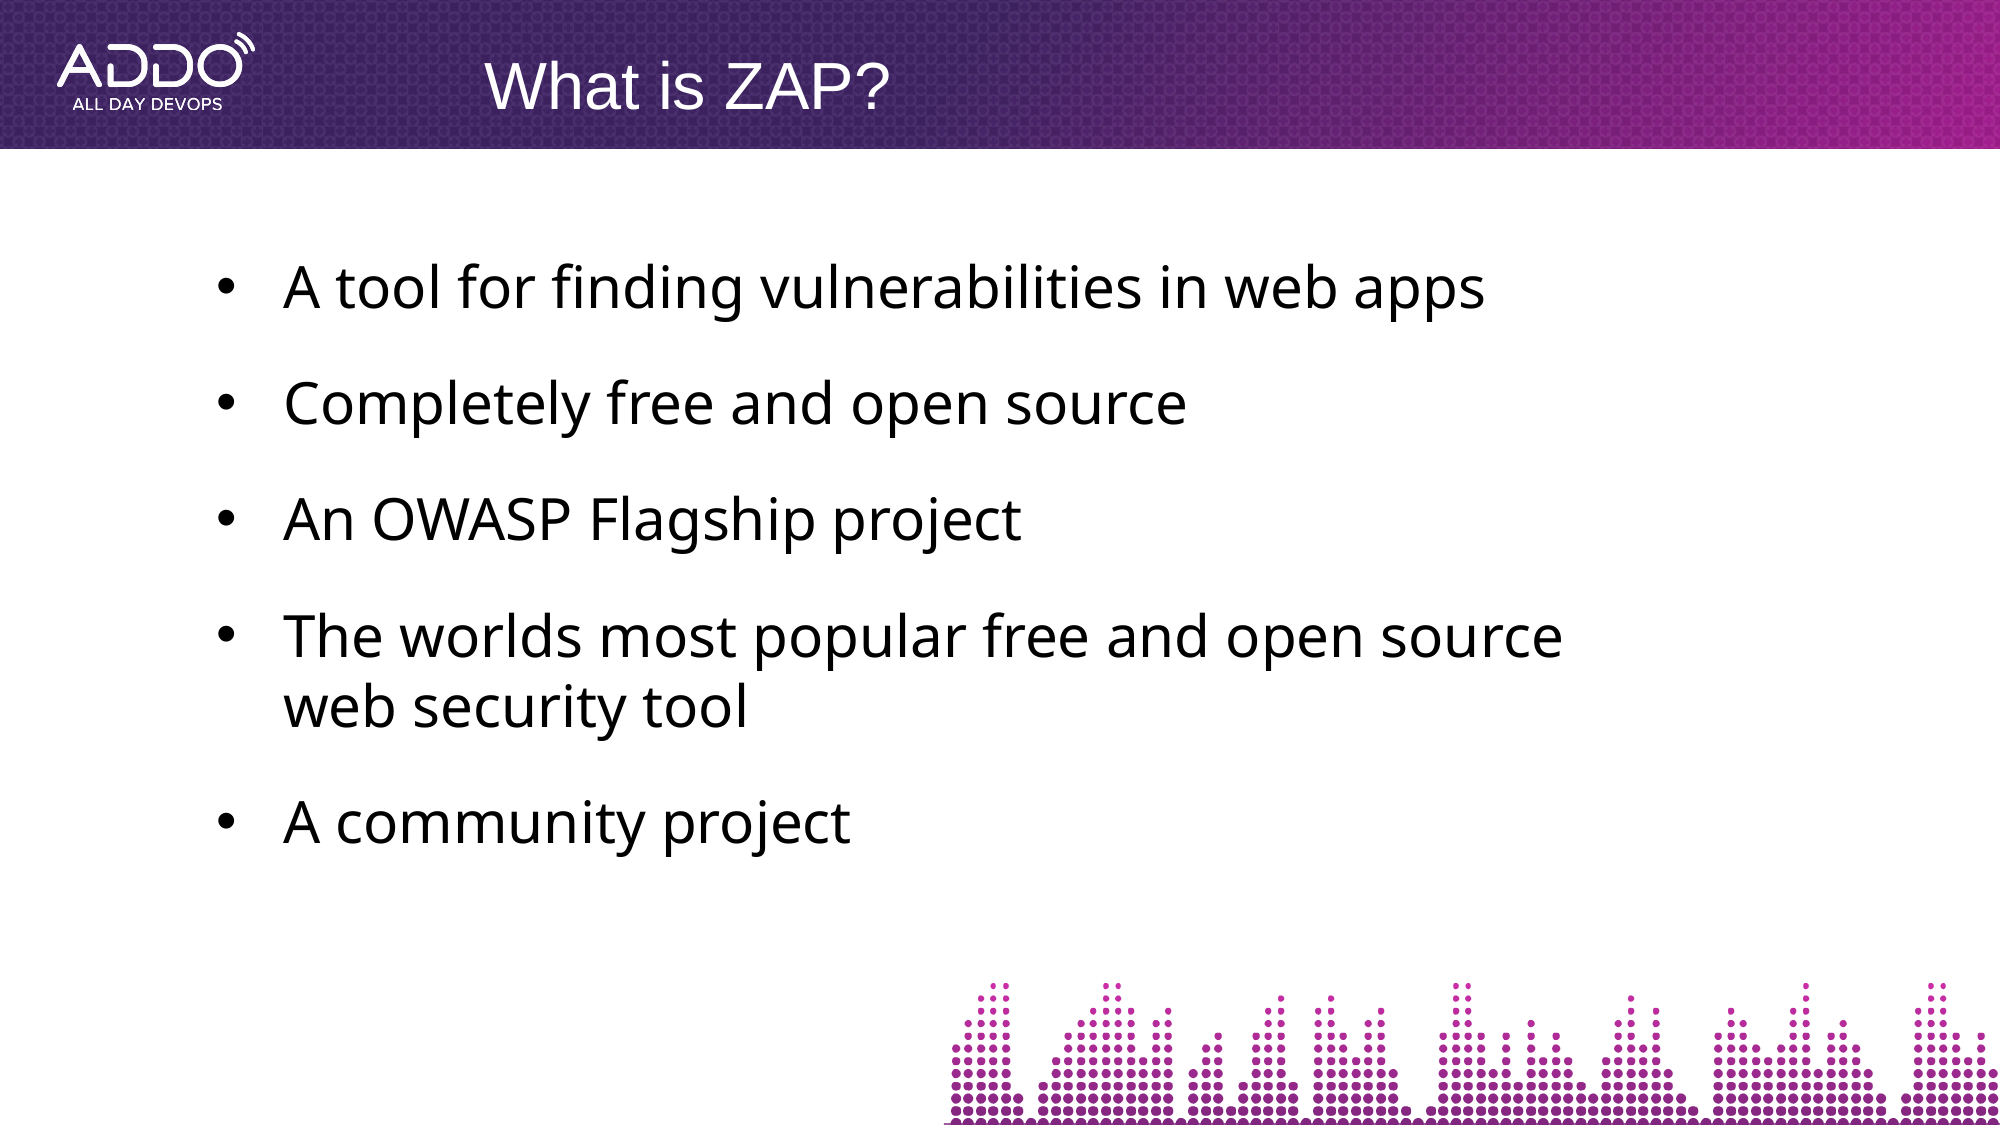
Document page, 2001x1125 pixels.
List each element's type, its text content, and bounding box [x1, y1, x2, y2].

picture [943, 983, 2000, 1125]
title What is ZAP? [484, 19, 1946, 153]
picture [57, 32, 255, 110]
list A tool for finding vulnerabilities in web apps Completely free and open source An OWASP Flagship project The worlds most popular free and open source web security tool A community project [193, 242, 1701, 879]
